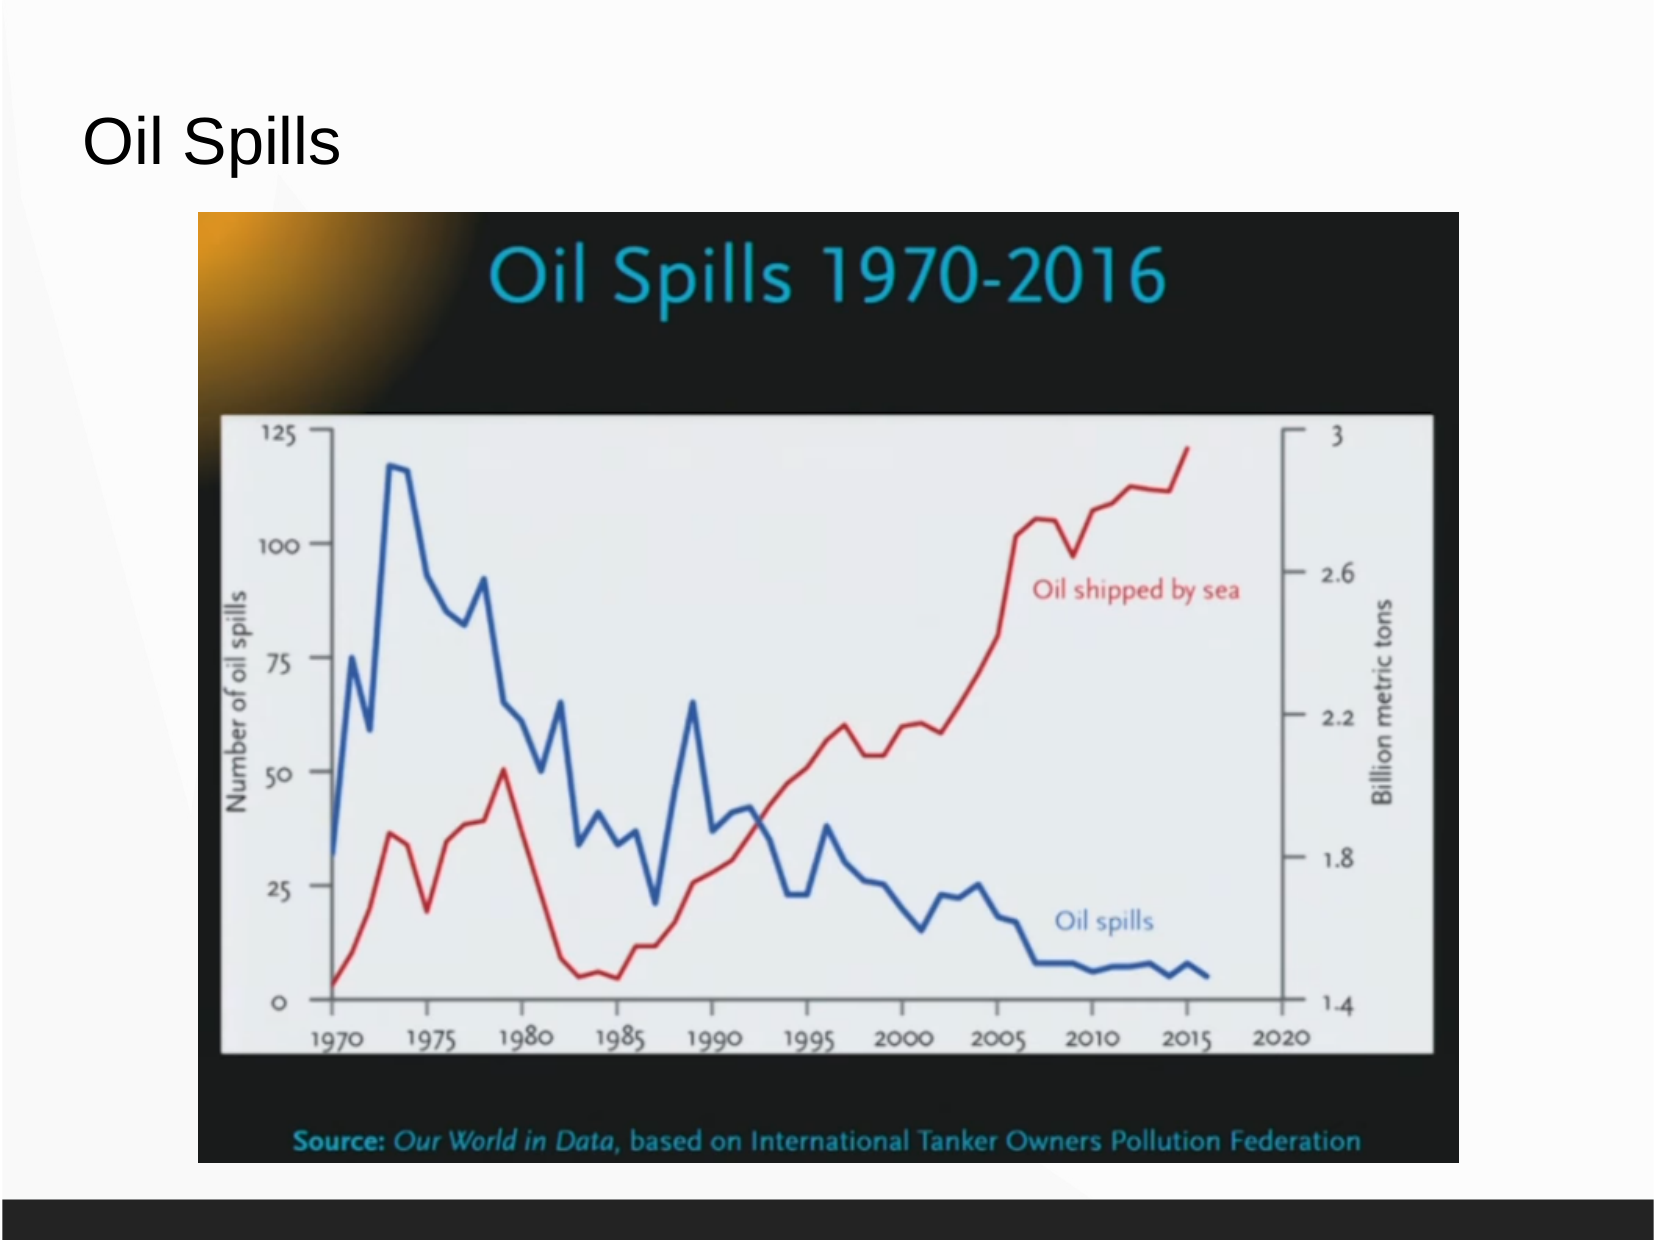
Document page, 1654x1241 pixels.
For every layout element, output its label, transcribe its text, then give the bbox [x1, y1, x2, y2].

title Oil Spills [82, 45, 1571, 238]
picture [2, 0, 1654, 1241]
